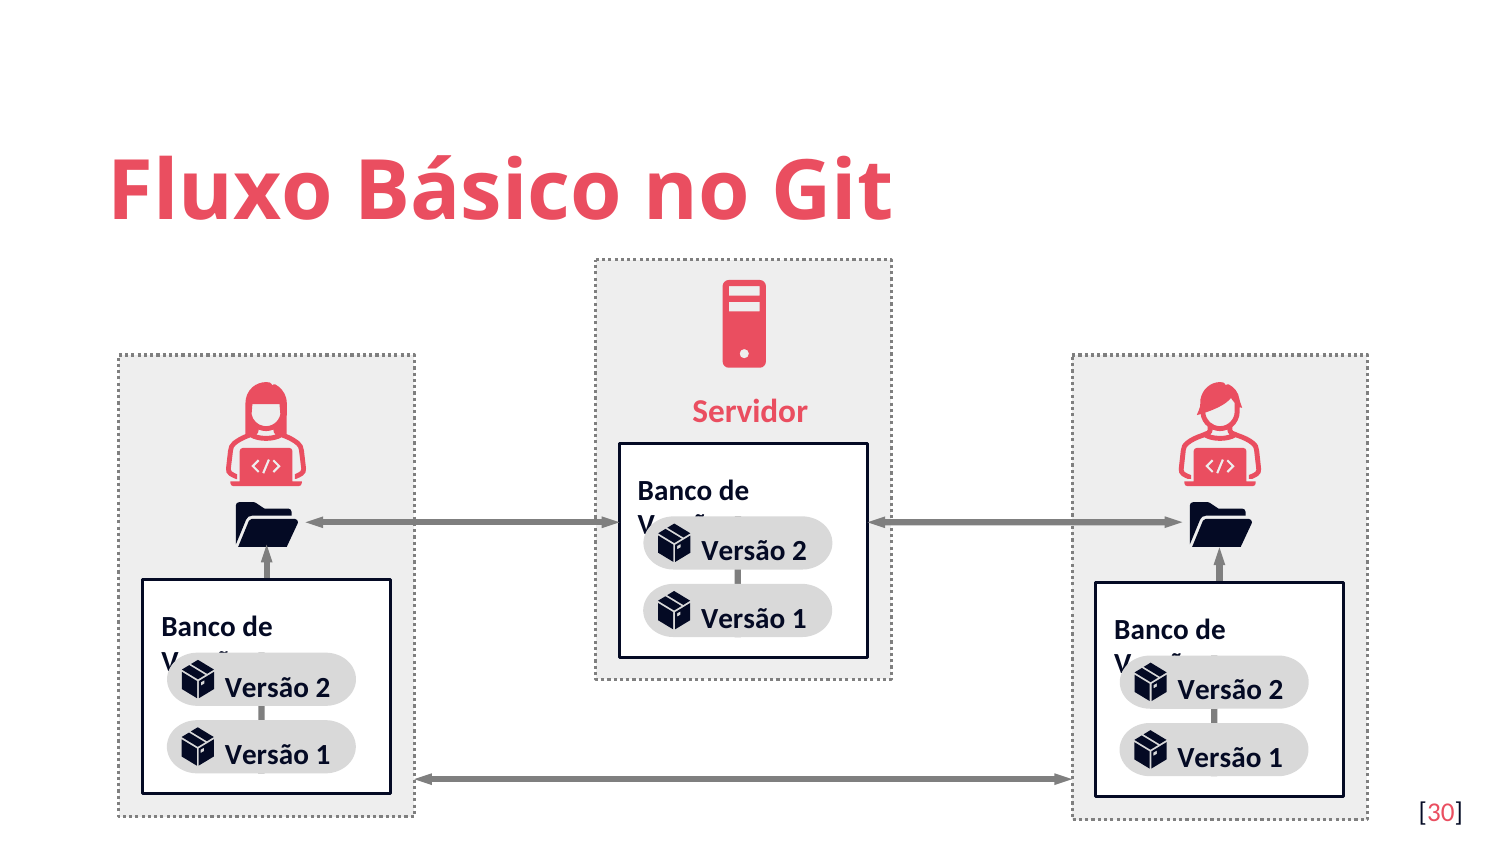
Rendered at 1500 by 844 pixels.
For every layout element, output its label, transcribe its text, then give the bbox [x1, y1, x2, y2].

text_box [119, 355, 414, 817]
text_box Banco de Versões [146, 592, 391, 646]
text_box [596, 423, 891, 679]
picture [1126, 725, 1175, 773]
text_box Versão 2 [660, 516, 833, 570]
picture [1127, 658, 1175, 706]
text_box Banco de Versões [1099, 594, 1344, 649]
text_box Fluxo Básico no Git [92, 106, 1404, 245]
text_box Versão 2 [183, 652, 356, 706]
picture [650, 519, 698, 567]
picture [206, 370, 326, 564]
text_box Banco de Versões [622, 455, 868, 509]
text_box Versão 2 [1136, 655, 1309, 709]
text_box Versão 1 [1135, 723, 1309, 777]
slide_number [30] [1403, 779, 1494, 844]
picture [174, 655, 222, 703]
picture [718, 275, 770, 372]
text_box Versão 2 [167, 662, 174, 697]
text_box Versão 1 [643, 593, 650, 628]
text_box Versão 1 [659, 583, 833, 638]
picture [650, 586, 698, 634]
picture [1160, 370, 1280, 564]
text_box Versão 1 [1119, 733, 1126, 766]
picture [174, 722, 222, 771]
text_box Servidor [596, 373, 892, 423]
text_box [596, 260, 891, 373]
text_box [1072, 355, 1367, 820]
text_box Versão 2 [643, 526, 650, 560]
text_box Versão 1 [166, 729, 174, 764]
text_box Versão 1 [184, 720, 356, 774]
text_box Versão 2 [1119, 664, 1127, 700]
